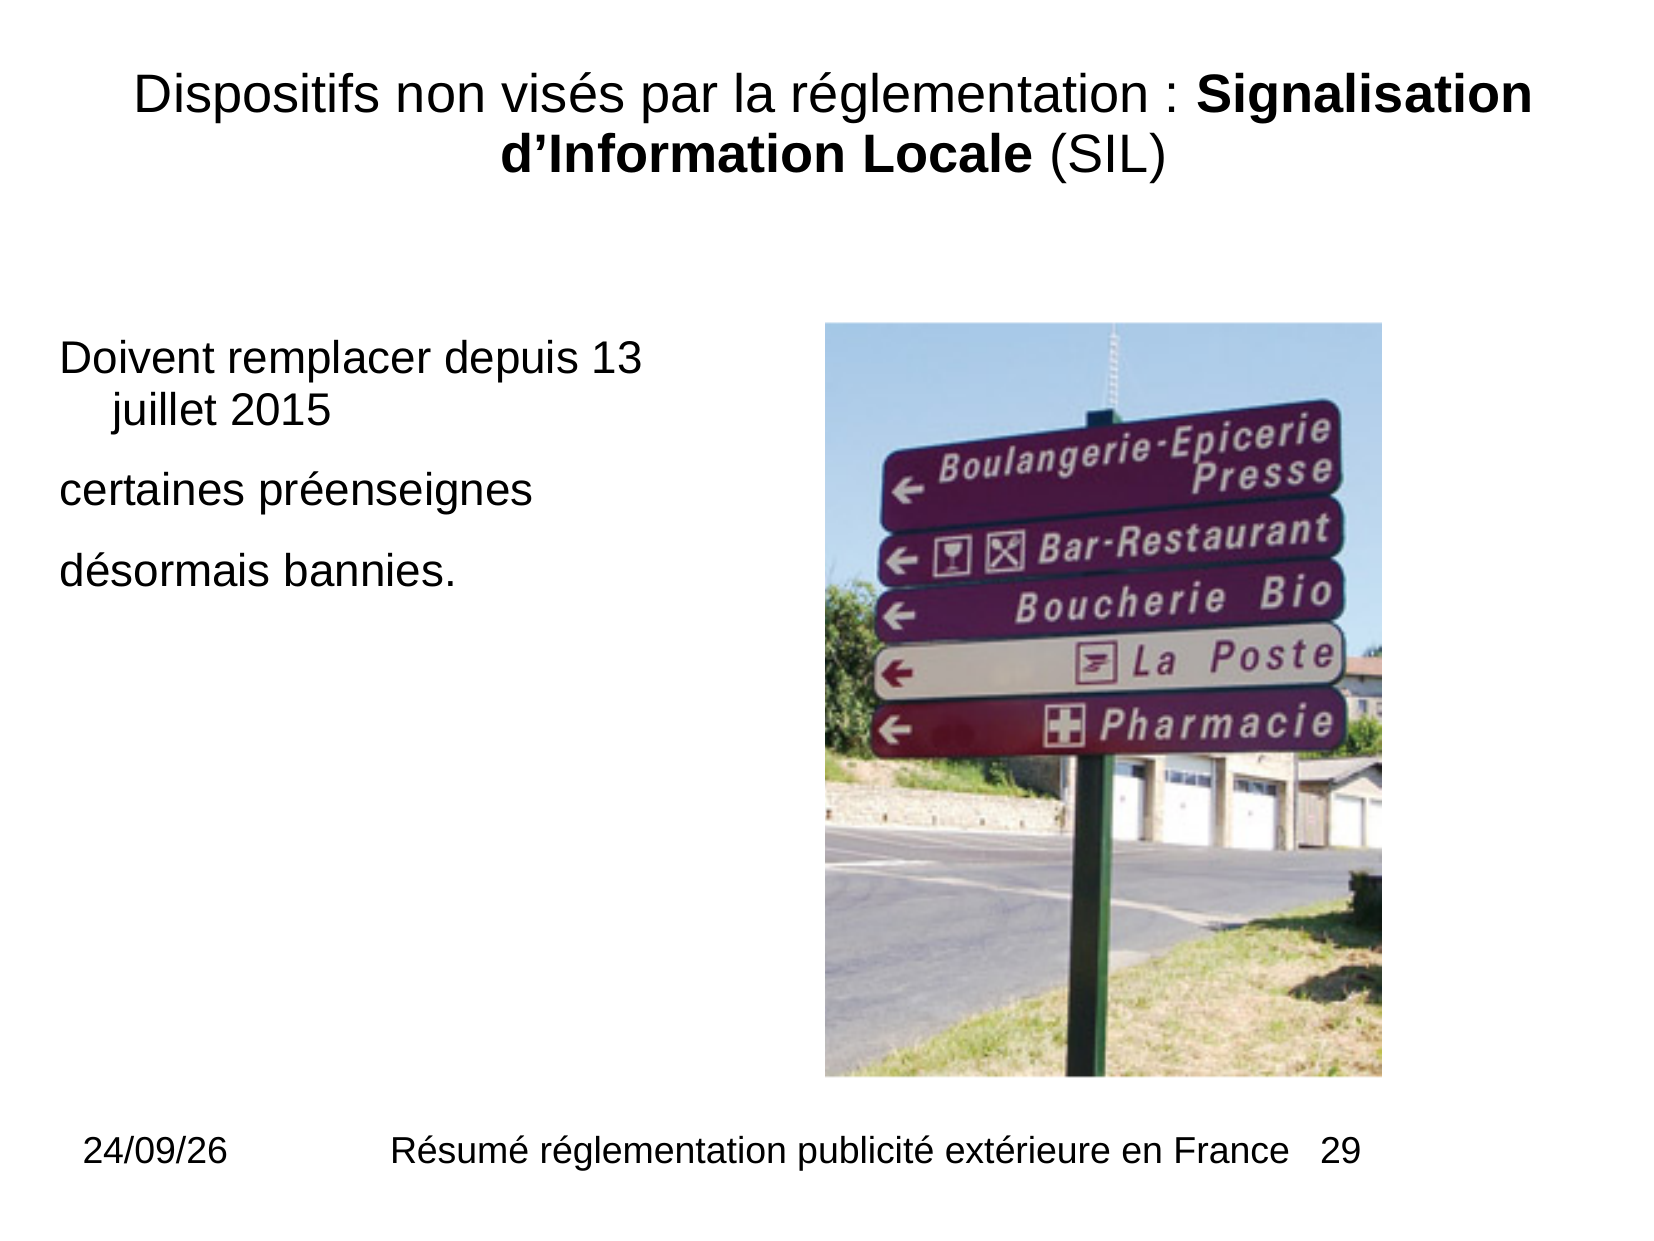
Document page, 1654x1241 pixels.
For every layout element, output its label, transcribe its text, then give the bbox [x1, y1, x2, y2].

picture [825, 316, 1382, 1080]
title Dispositifs non visés par la réglementation : Signalisation d’Information Locale (SIL) [90, 19, 1579, 225]
list Doivent remplacer depuis 13 juillet 2015 certaines préenseignes désormais bannies. [41, 329, 705, 630]
